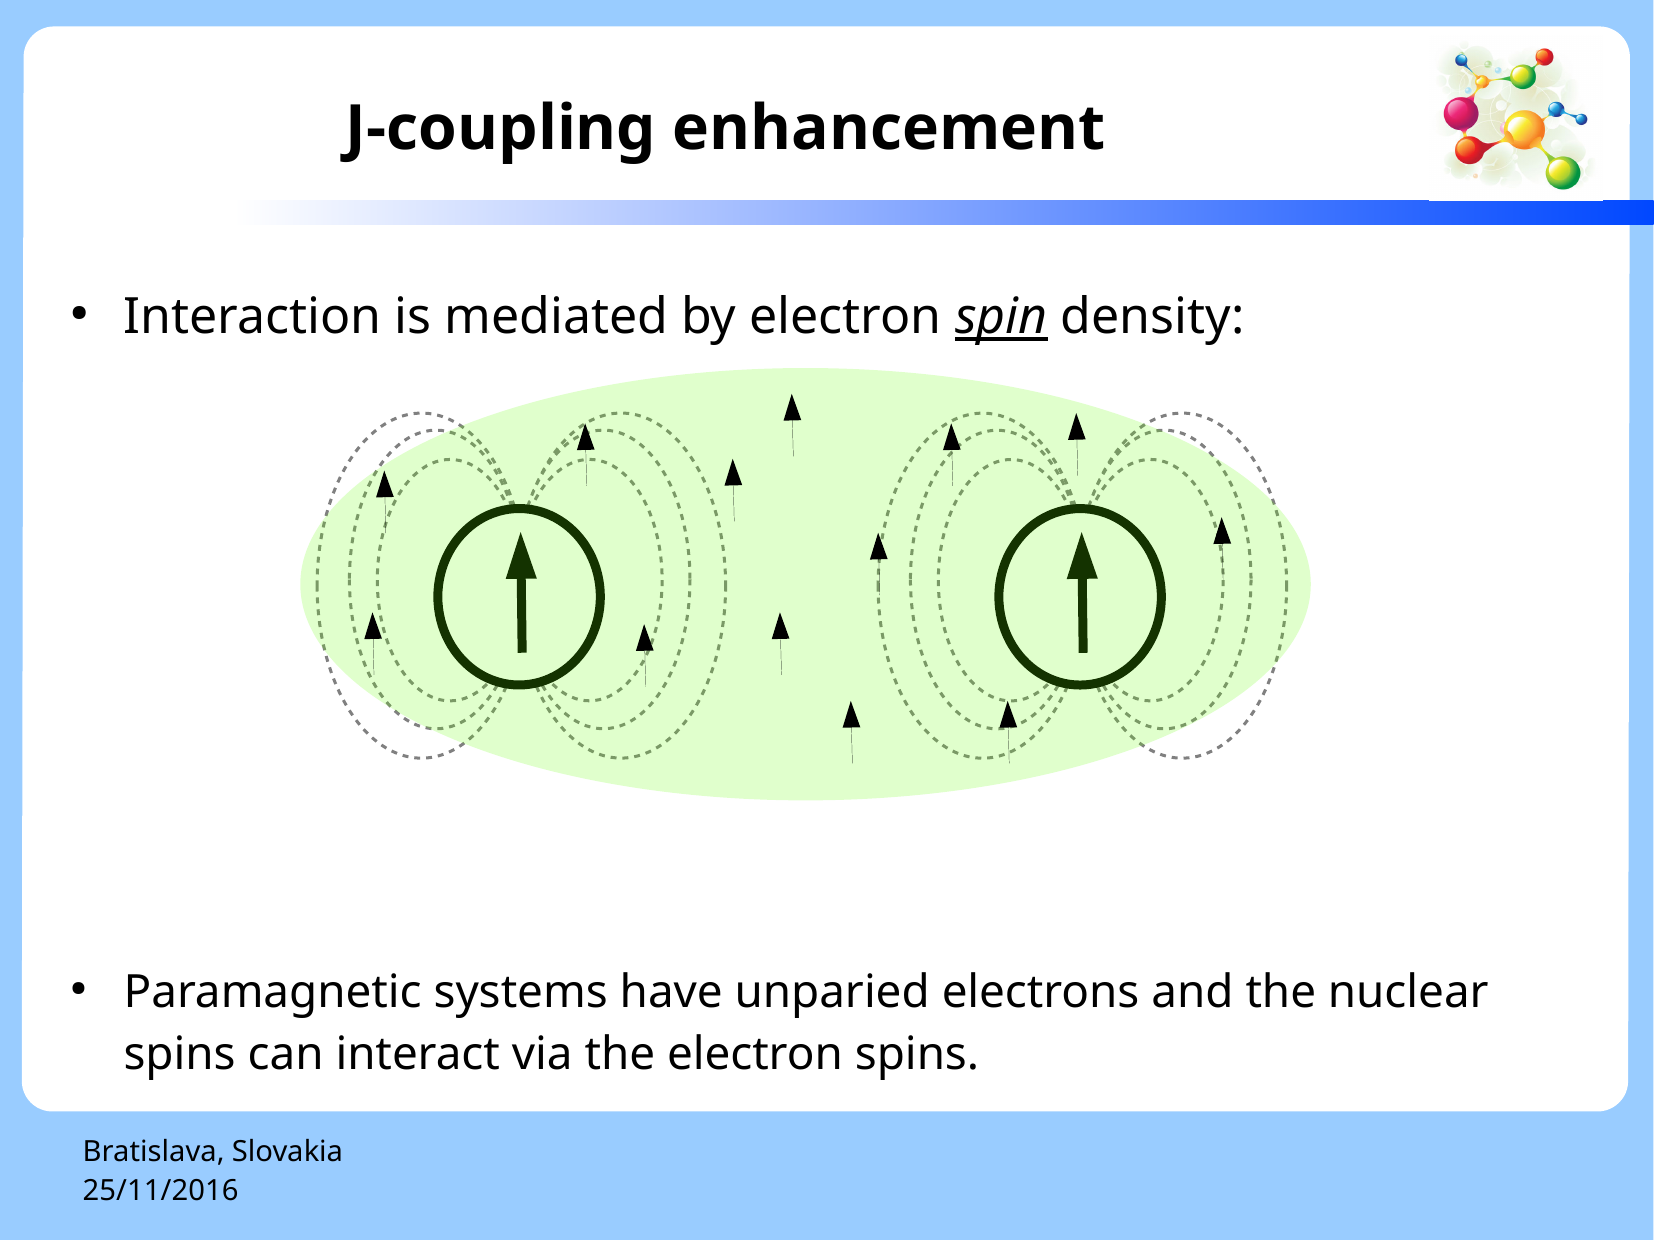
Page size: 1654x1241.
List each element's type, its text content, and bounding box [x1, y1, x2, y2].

title J-coupling enhancement [82, 49, 1371, 201]
list Interaction is mediated by electron spin density: Paramagnetic systems have unparied electrons and the nuclear spins can interact via the electron spins. [52, 279, 1594, 1107]
picture [1429, 35, 1603, 201]
text_box [300, 368, 1311, 801]
